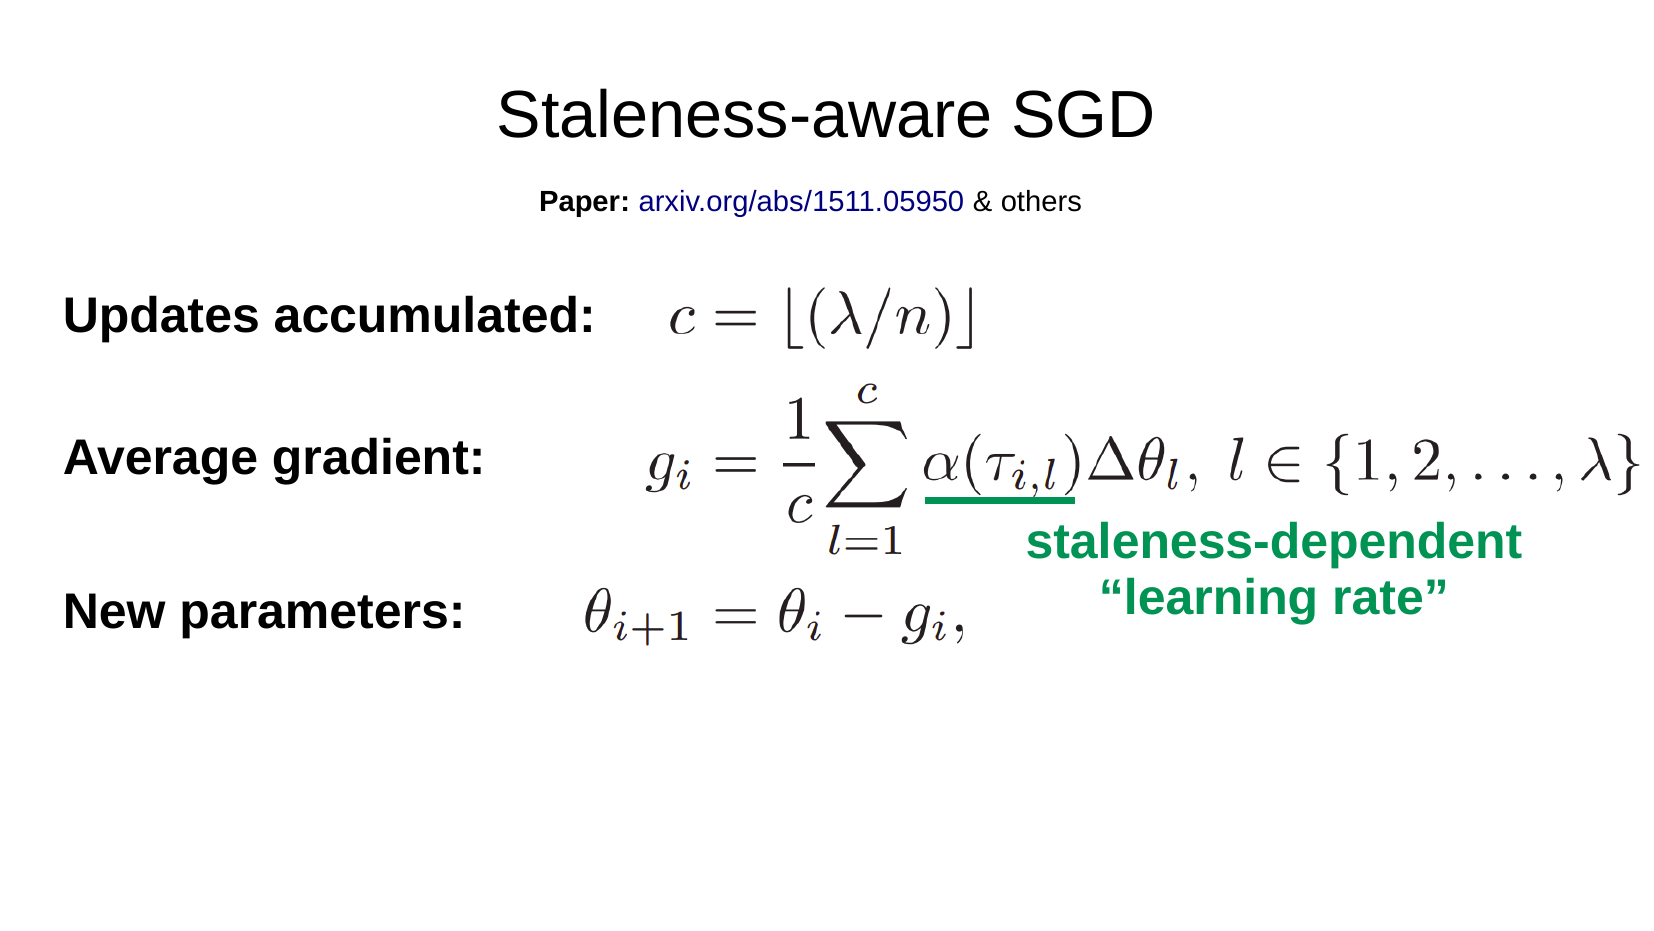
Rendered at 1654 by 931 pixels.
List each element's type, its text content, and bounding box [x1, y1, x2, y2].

title Staleness-aware SGD [82, 37, 1571, 193]
subtitle Paper: arxiv.org/abs/1511.05950 & others [469, 151, 1152, 251]
text_box Average gradient: [48, 421, 766, 549]
text_box New parameters: [48, 575, 766, 702]
picture [560, 261, 1646, 661]
text_box Updates accumulated: [48, 280, 766, 407]
text_box staleness-dependent “learning rate” [965, 506, 1583, 633]
